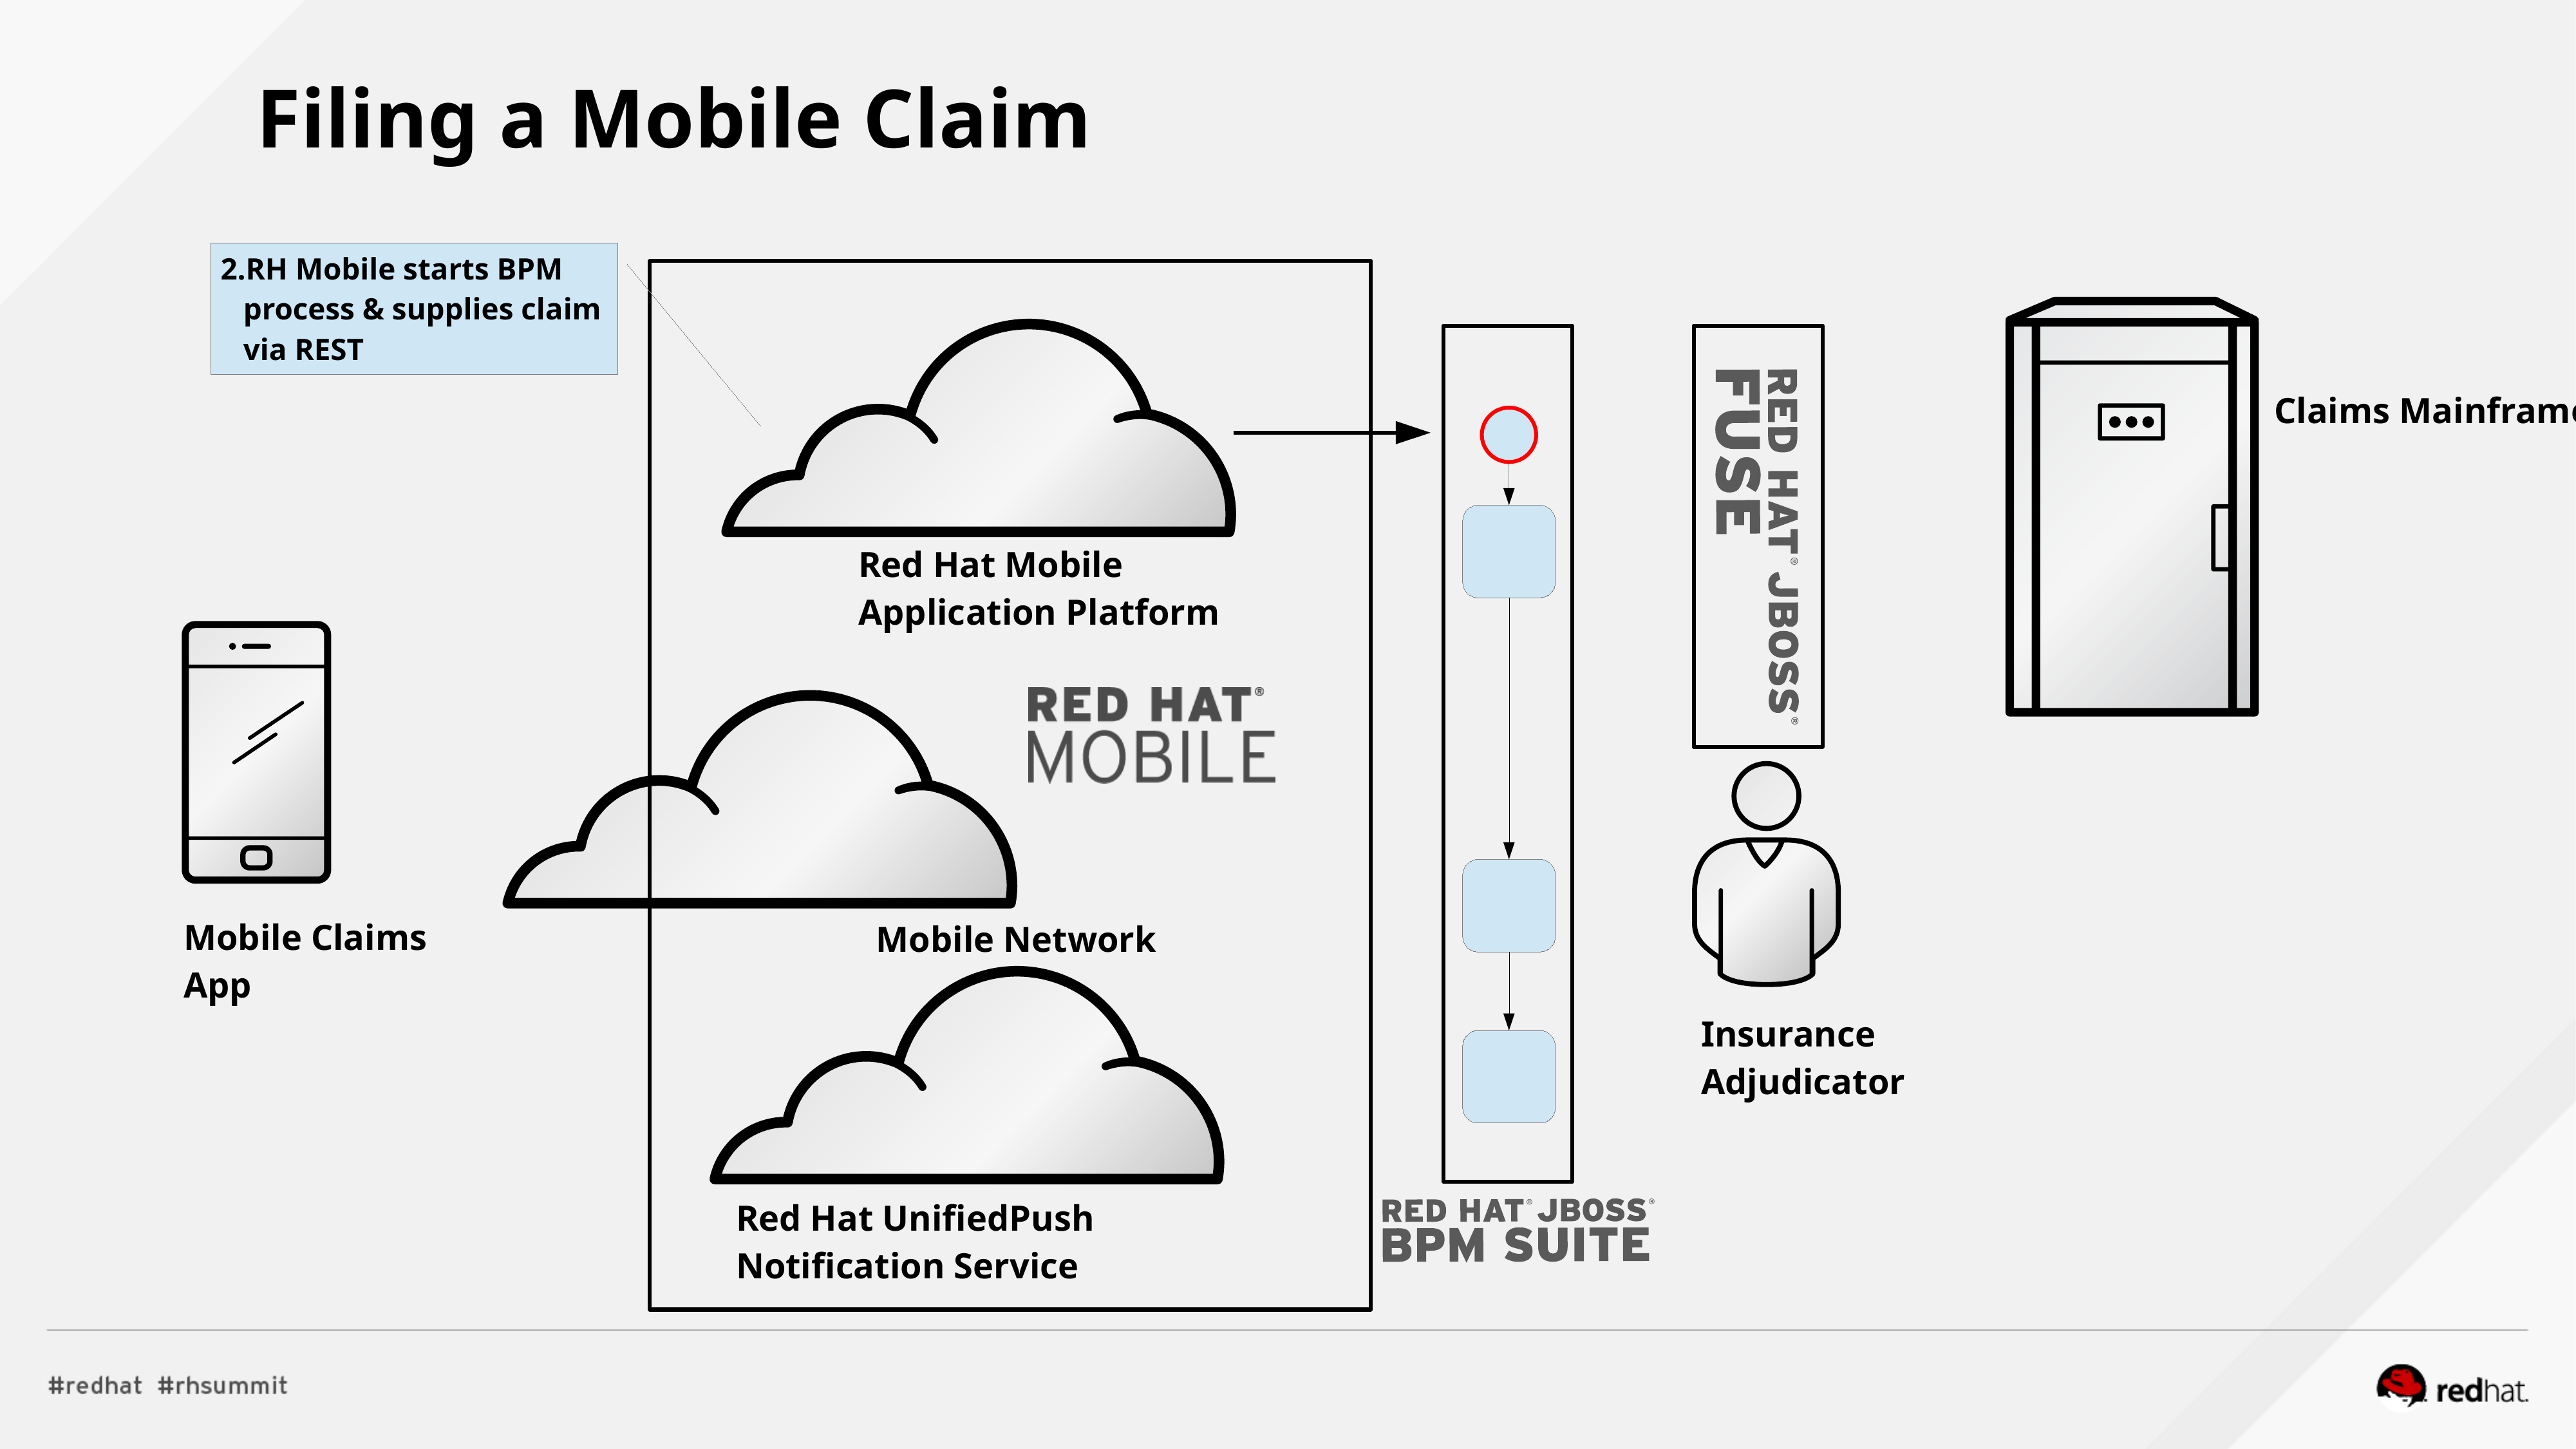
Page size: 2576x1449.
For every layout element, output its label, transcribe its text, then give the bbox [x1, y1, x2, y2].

text_box [1462, 1030, 1556, 1123]
title Filing a Mobile Claim [256, 57, 2447, 176]
text_box Claims Mainframe [2264, 381, 2576, 440]
text_box [1481, 407, 1537, 462]
text_box Red Hat Mobile Application Platform [849, 535, 1277, 643]
text_box [1462, 859, 1556, 952]
text_box Mobile Claims App [174, 907, 361, 1016]
text_box RH Mobile starts BPM process & supplies claim via REST [211, 243, 617, 374]
text_box Insurance Adjudicator [1691, 1005, 2044, 1113]
picture [0, 0, 2576, 1449]
text_box [1462, 505, 1556, 598]
